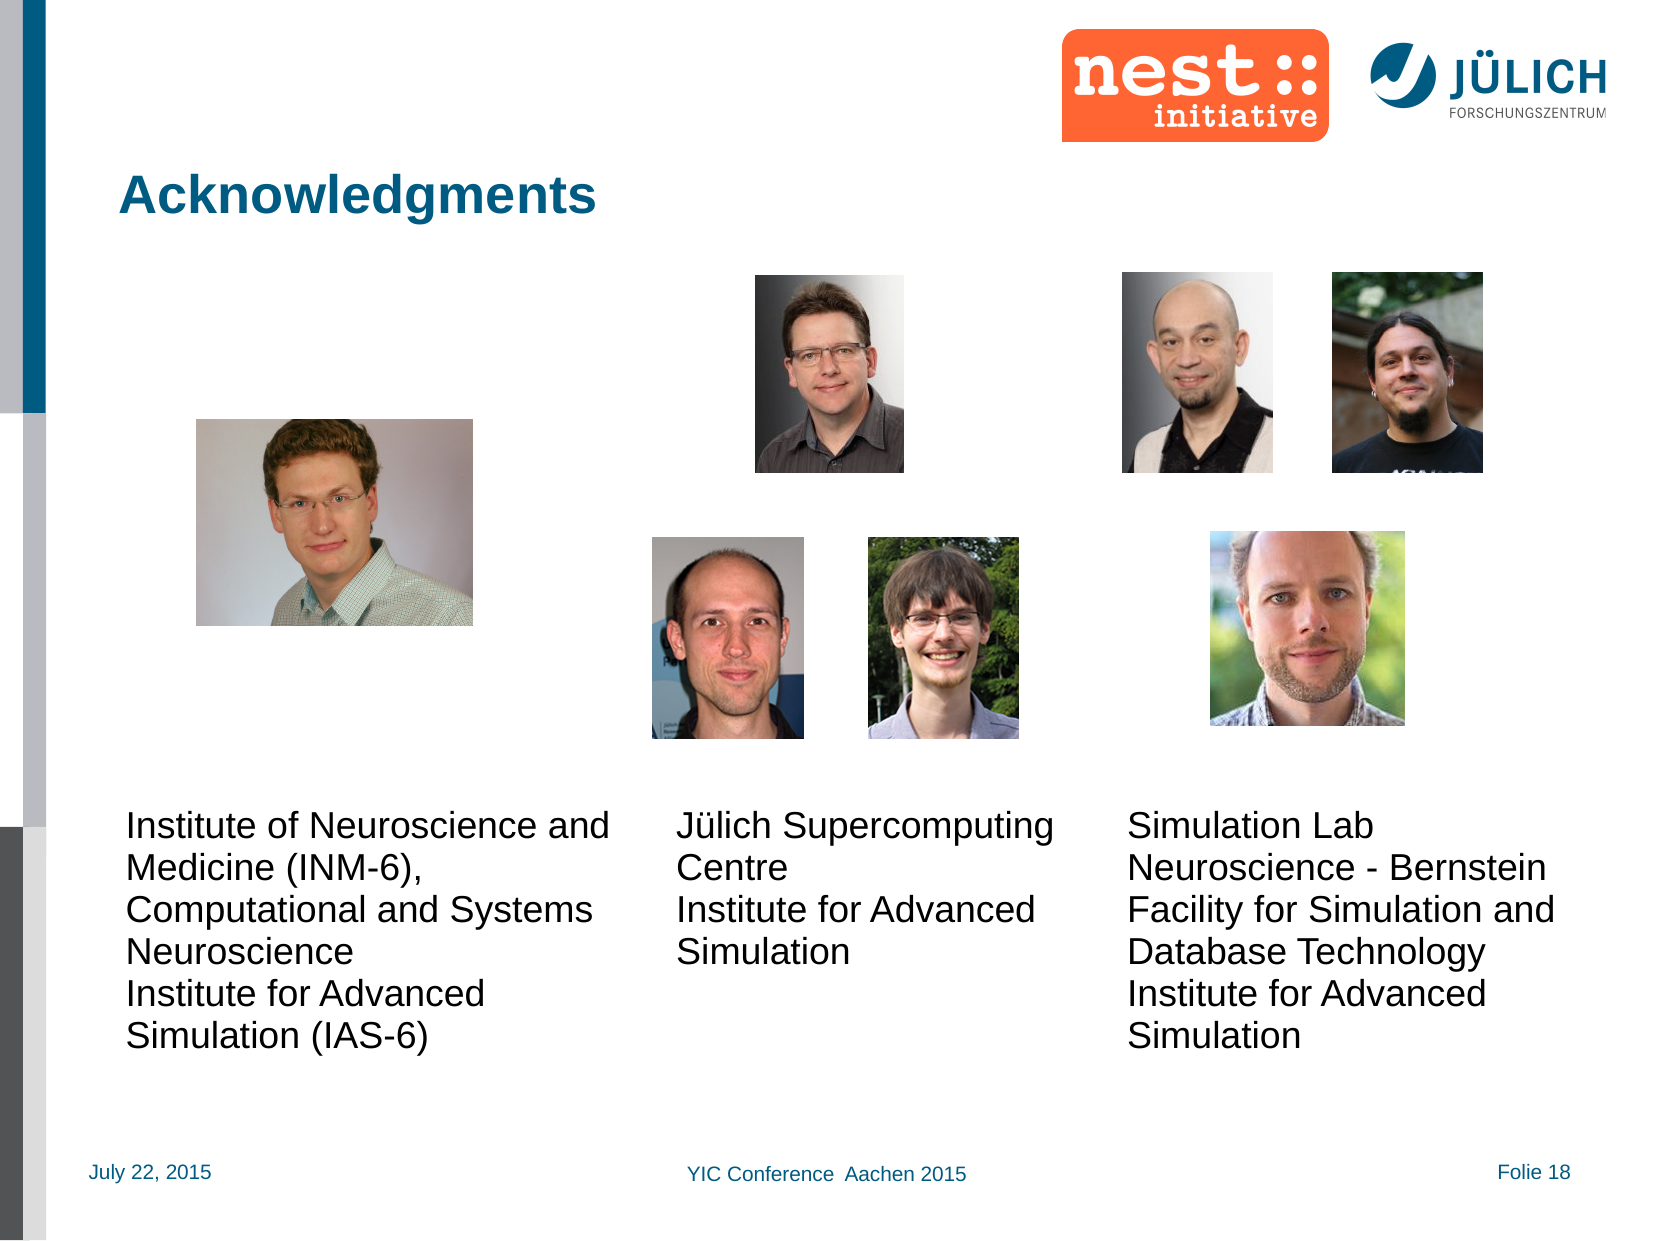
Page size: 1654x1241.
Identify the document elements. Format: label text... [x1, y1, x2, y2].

text_box YIC Conference Aachen 2015 [398, 1154, 1255, 1194]
text_box Simulation Lab Neuroscience - Bernstein Facility for Simulation and Database Technology Institute for Advanced Simulation [1112, 797, 1595, 1123]
picture [755, 275, 904, 473]
picture [652, 537, 804, 739]
picture [196, 419, 473, 626]
text_box Jülich Supercomputing Centre Institute for Advanced Simulation [661, 797, 1075, 1004]
picture [1122, 272, 1273, 473]
picture [1369, 41, 1606, 106]
picture [1332, 272, 1483, 473]
text_box [324, 1151, 1388, 1223]
picture [1210, 531, 1405, 726]
picture [1062, 29, 1329, 142]
text_box Institute of Neuroscience and Medicine (INM-6), Computational and Systems Neuroscience Institute for Advanced Simulation (IAS-6) [110, 797, 643, 1123]
picture [868, 537, 1019, 739]
title Acknowledgments [118, 106, 1607, 284]
